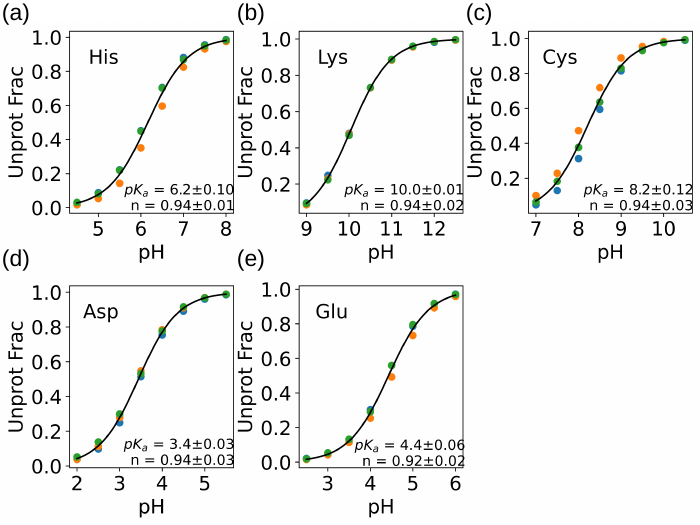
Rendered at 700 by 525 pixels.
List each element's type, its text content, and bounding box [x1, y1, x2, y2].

text_box (d) [0, 236, 47, 280]
picture [0, 22, 700, 525]
text_box (b) [221, 0, 282, 34]
text_box (a) [0, 0, 47, 34]
text_box (c) [450, 0, 511, 34]
text_box (e) [221, 236, 282, 280]
